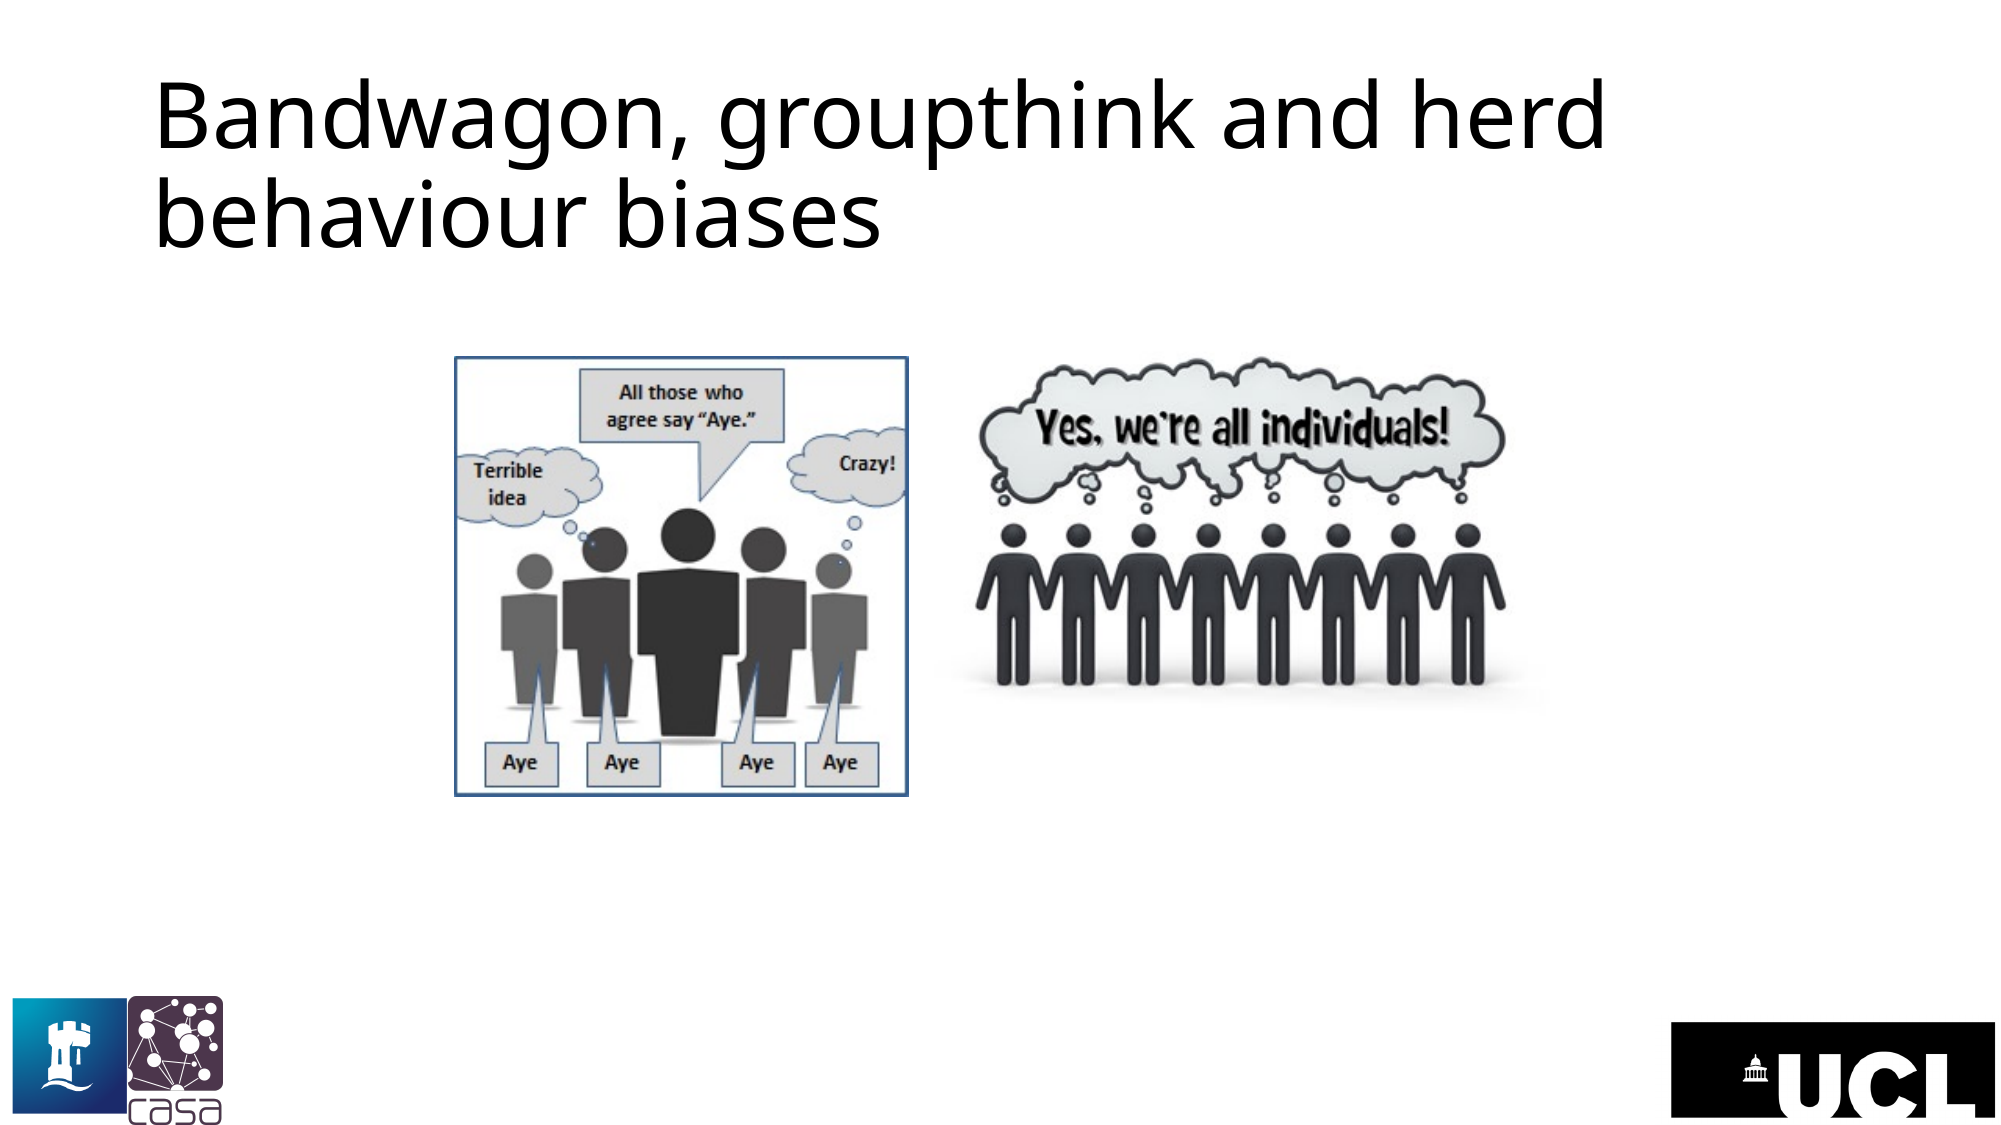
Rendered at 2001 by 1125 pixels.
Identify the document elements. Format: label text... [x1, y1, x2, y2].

picture [927, 327, 1553, 750]
picture [454, 356, 909, 797]
title Bandwagon, groupthink and herd behaviour biases [137, 59, 1863, 278]
